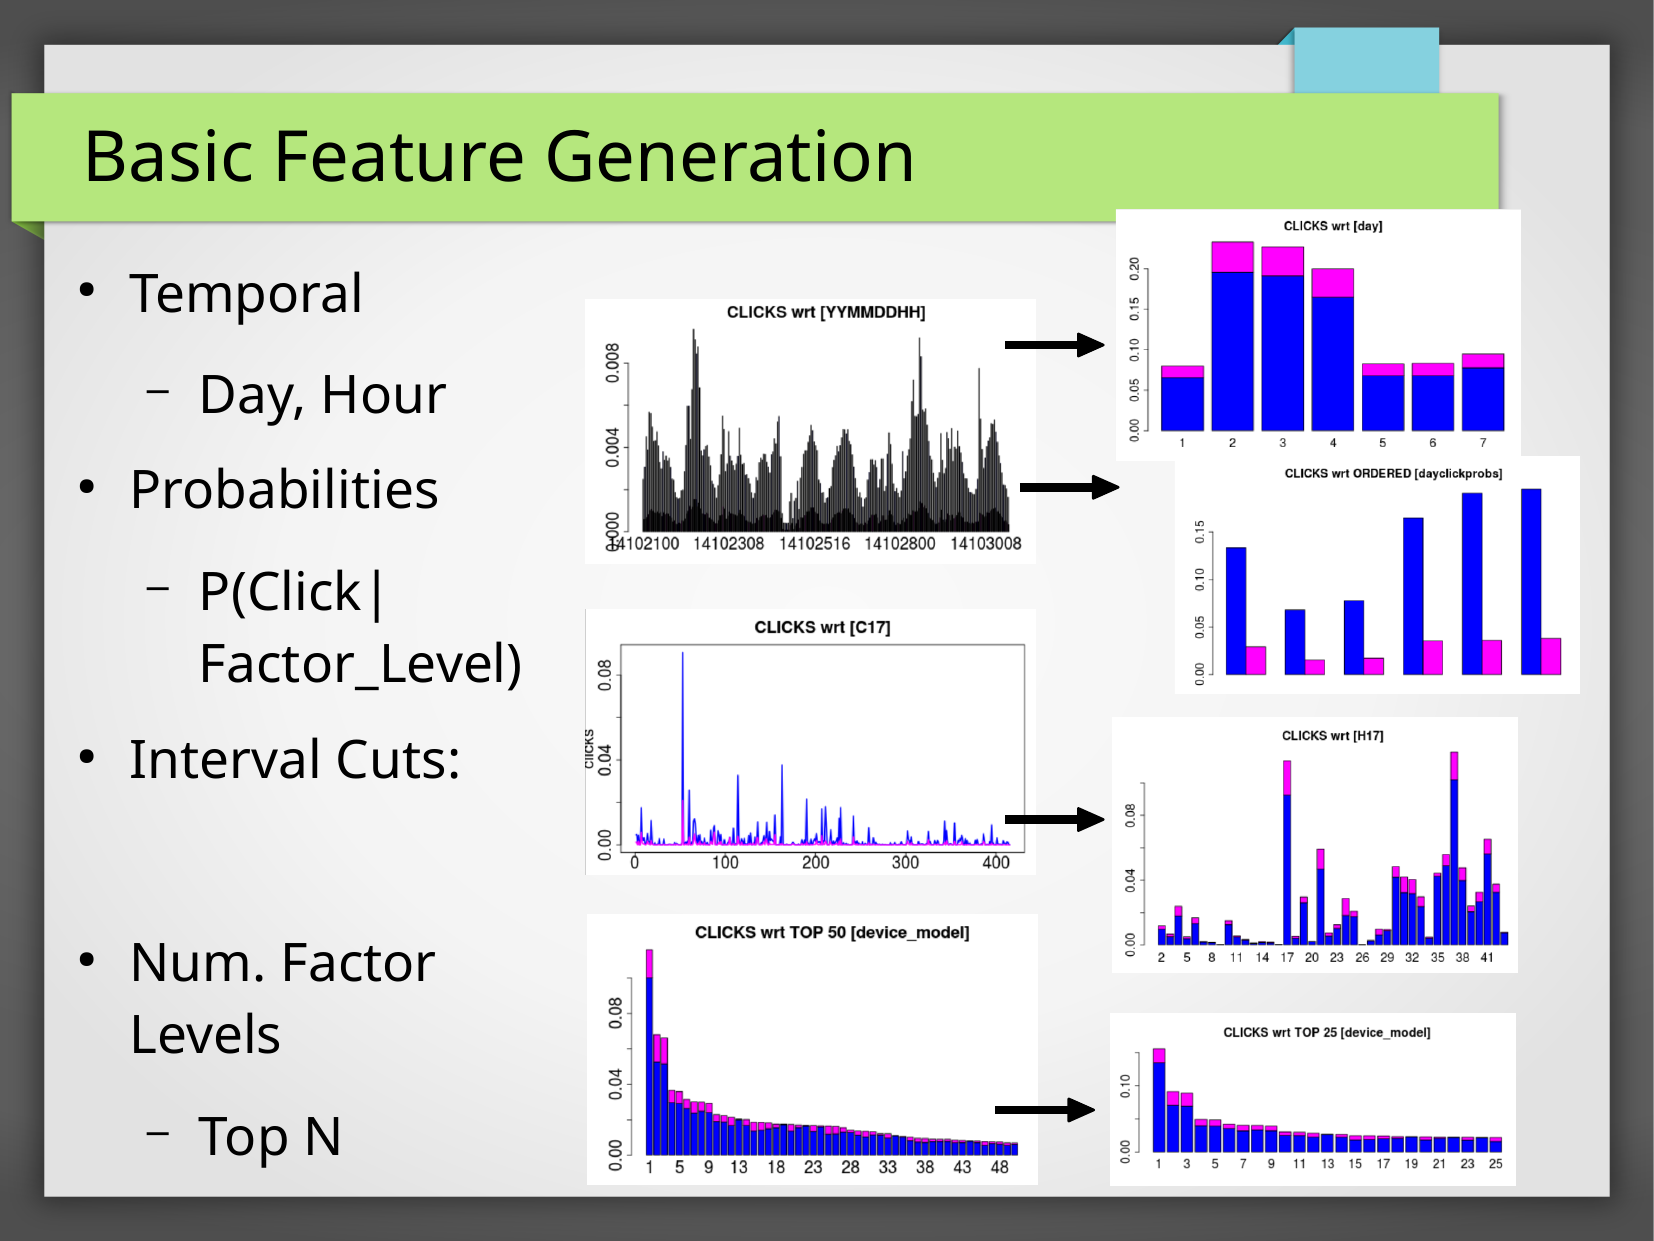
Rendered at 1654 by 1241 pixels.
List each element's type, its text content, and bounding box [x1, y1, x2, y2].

picture [0, 0, 1654, 1241]
list Temporal Day, Hour Probabilities P(Click|Factor_Level) Interval Cuts: Num. Factor Levels Top N [60, 255, 556, 1180]
title Basic Feature Generation [82, 94, 1501, 213]
